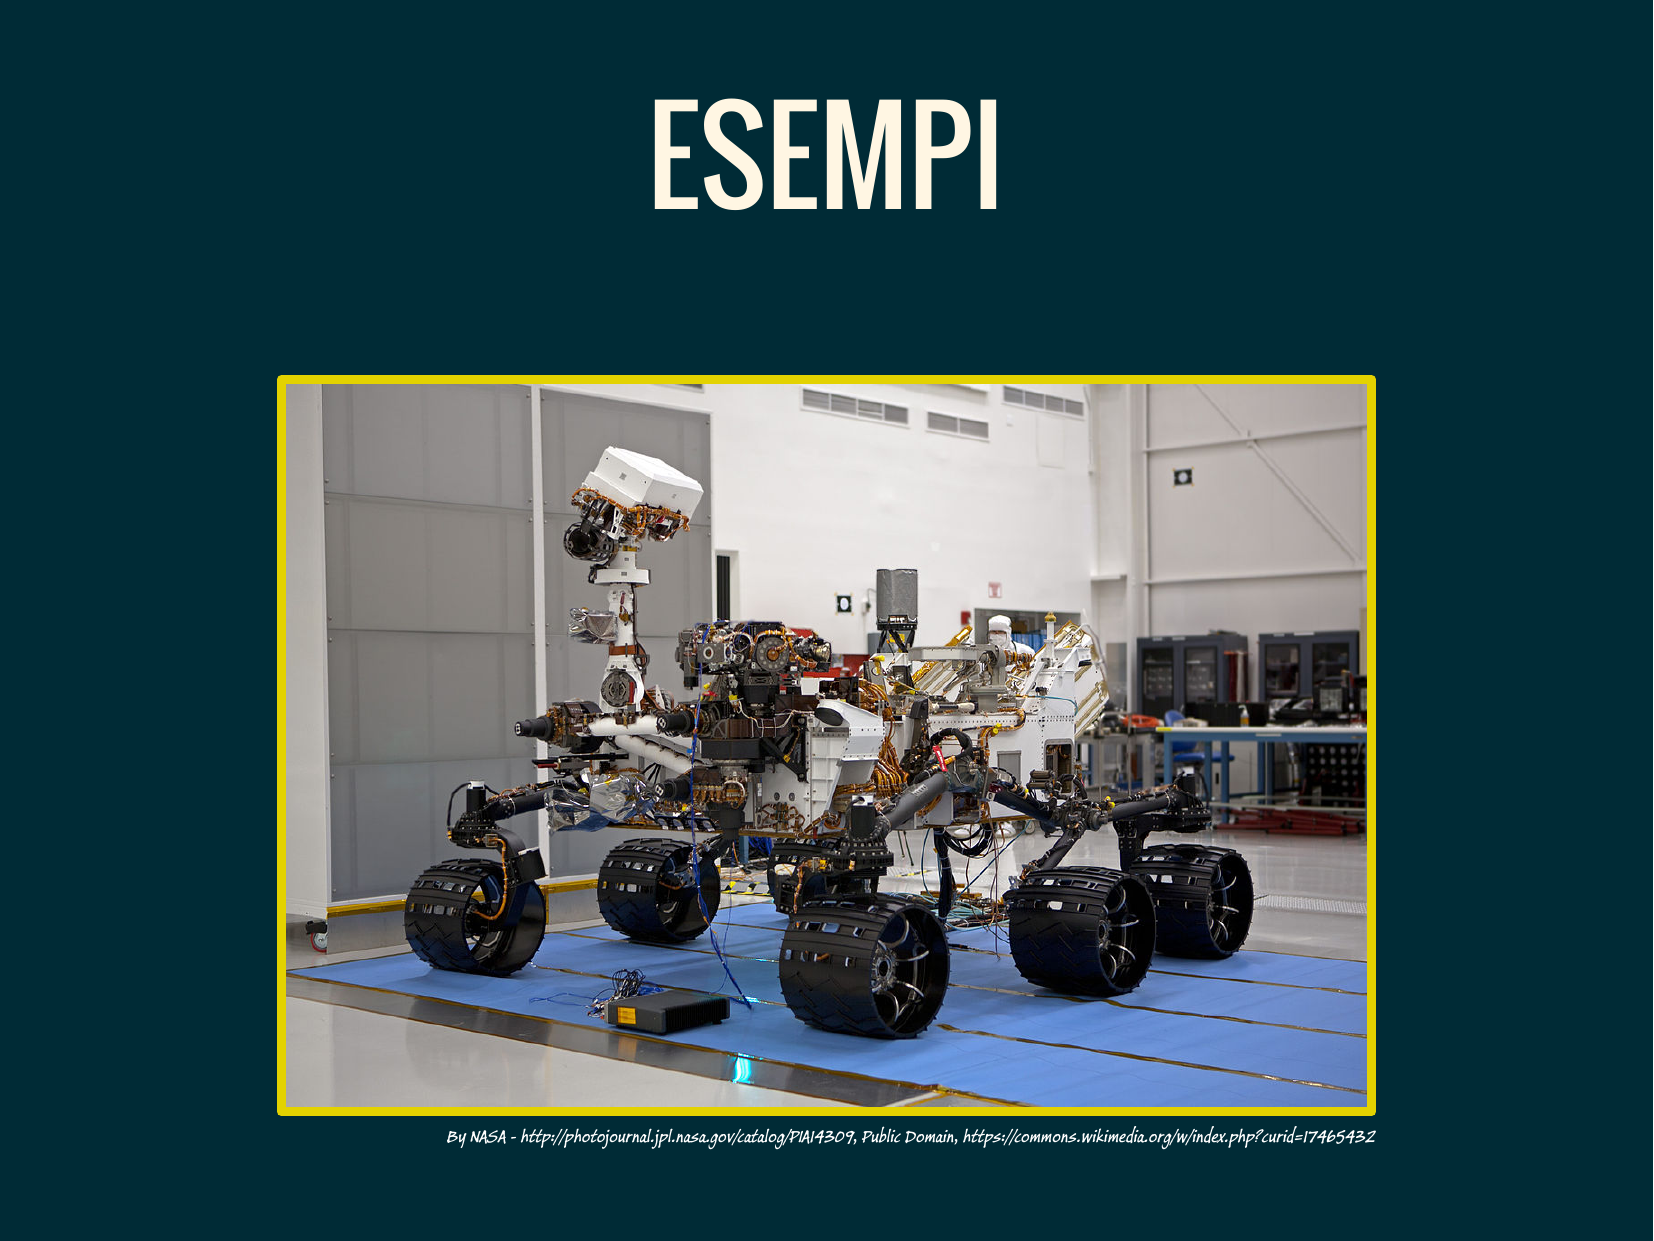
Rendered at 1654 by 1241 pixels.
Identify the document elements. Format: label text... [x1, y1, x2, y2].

picture [285, 384, 1368, 1108]
text_box By NASA - http://photojournal.jpl.nasa.gov/catalog/PIA14309, Public Domain, https://commons.wikimedia.org/w/index.php?curid=17465432 [431, 1119, 1406, 1164]
title Esempi [82, 49, 1571, 257]
